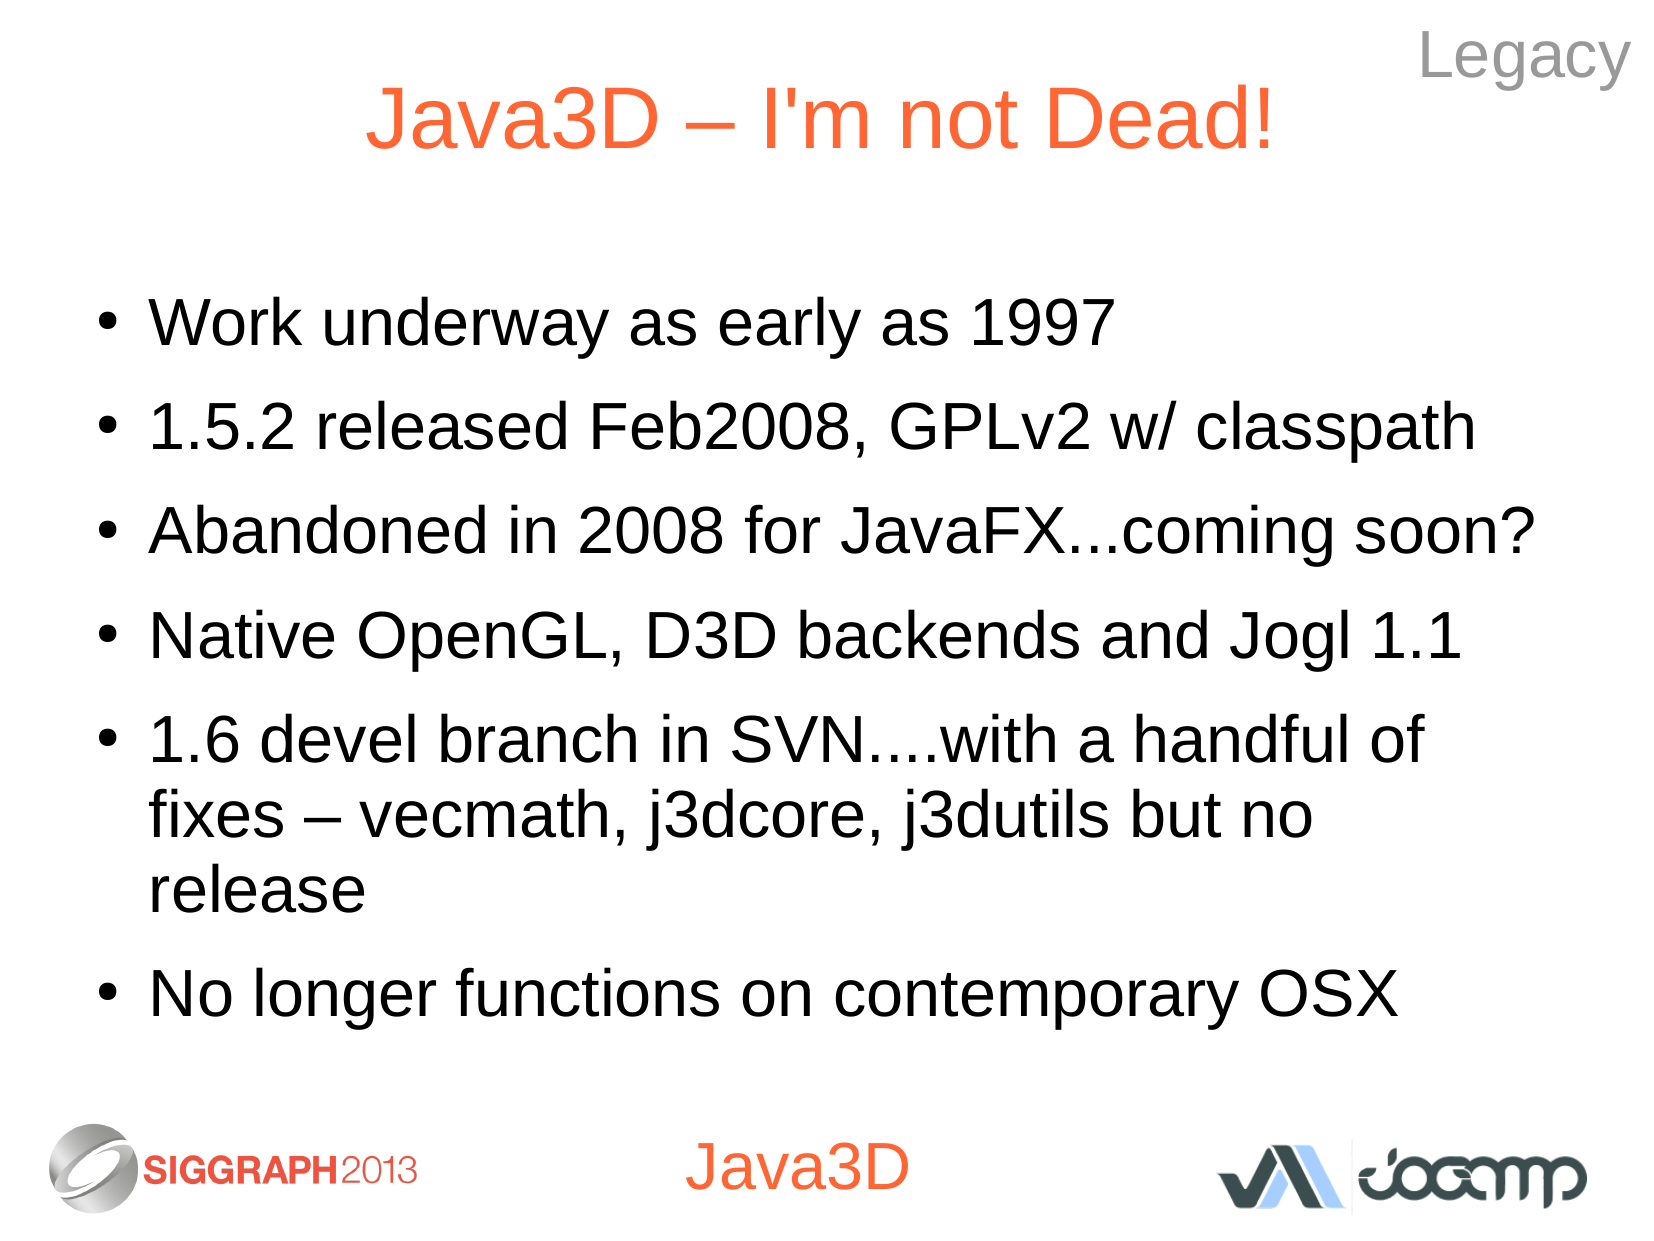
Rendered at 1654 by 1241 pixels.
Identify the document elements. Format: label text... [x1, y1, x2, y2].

text_box Java3D [653, 1117, 946, 1216]
picture [45, 1122, 421, 1215]
list Work underway as early as 1997 1.5.2 released Feb2008, GPLv2 w/ classpath Abandoned in 2008 for JavaFX...coming soon? Native OpenGL, D3D backends and Jogl 1.1 1.6 devel branch in SVN....with a handful of fixes – vecmath, j3dcore, j3dutils but no release No longer functions on contemporary OSX [78, 285, 1543, 1111]
text_box Legacy [1402, 9, 1648, 115]
title Java3D – I'm not Dead! [68, 49, 1576, 188]
picture [1215, 1139, 1587, 1215]
